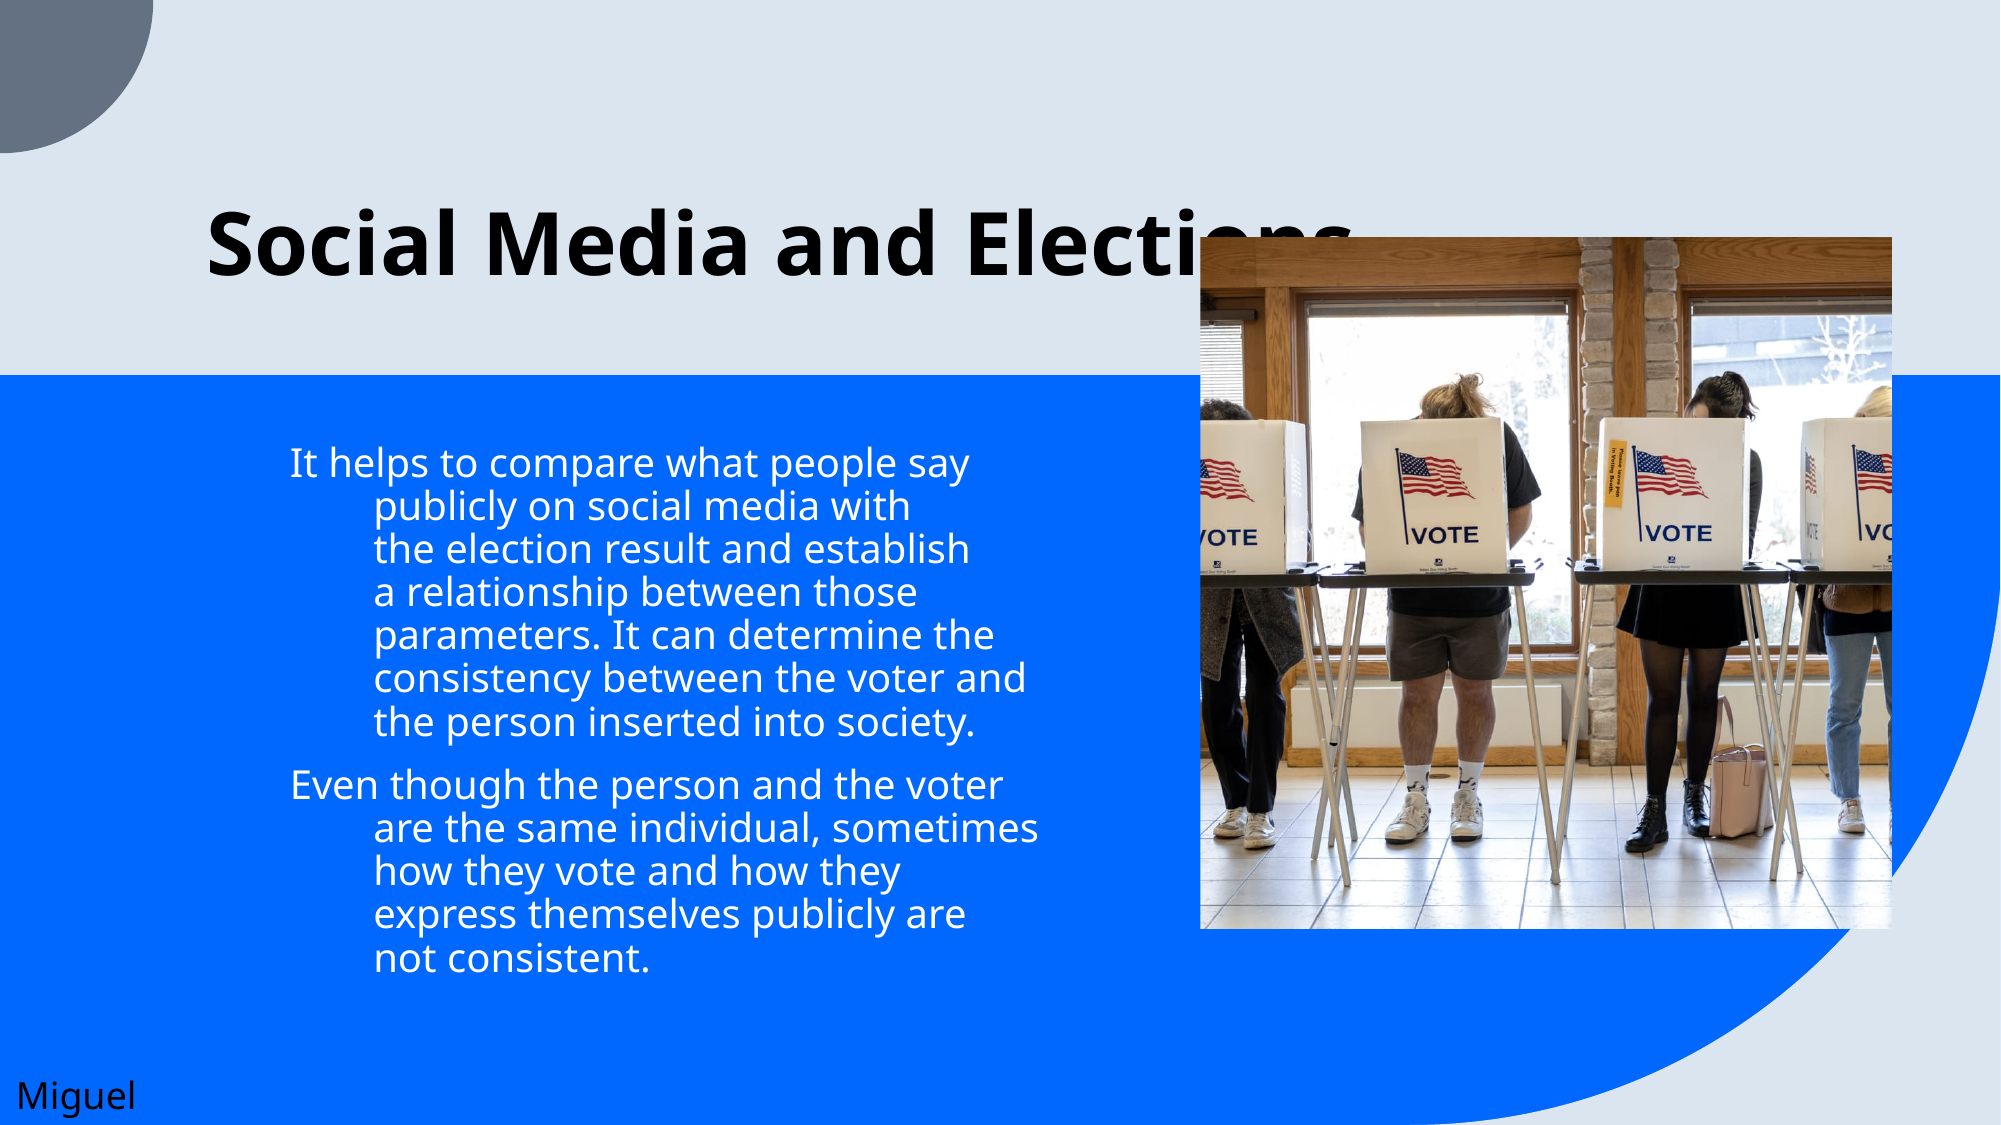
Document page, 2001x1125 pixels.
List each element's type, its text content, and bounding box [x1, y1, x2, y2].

list It helps to compare what people say publicly on social media with the election result and establish a relationship between those parameters. It can determine the consistency between the voter and the person inserted into society. Even though the person and the voter are the same individual, sometimes how they vote and how they express themselves publicly are not consistent. [191, 435, 1077, 999]
picture [1200, 237, 1892, 929]
title Social Media and Elections [191, 75, 1938, 300]
text_box Miguel [0, 1064, 182, 1125]
